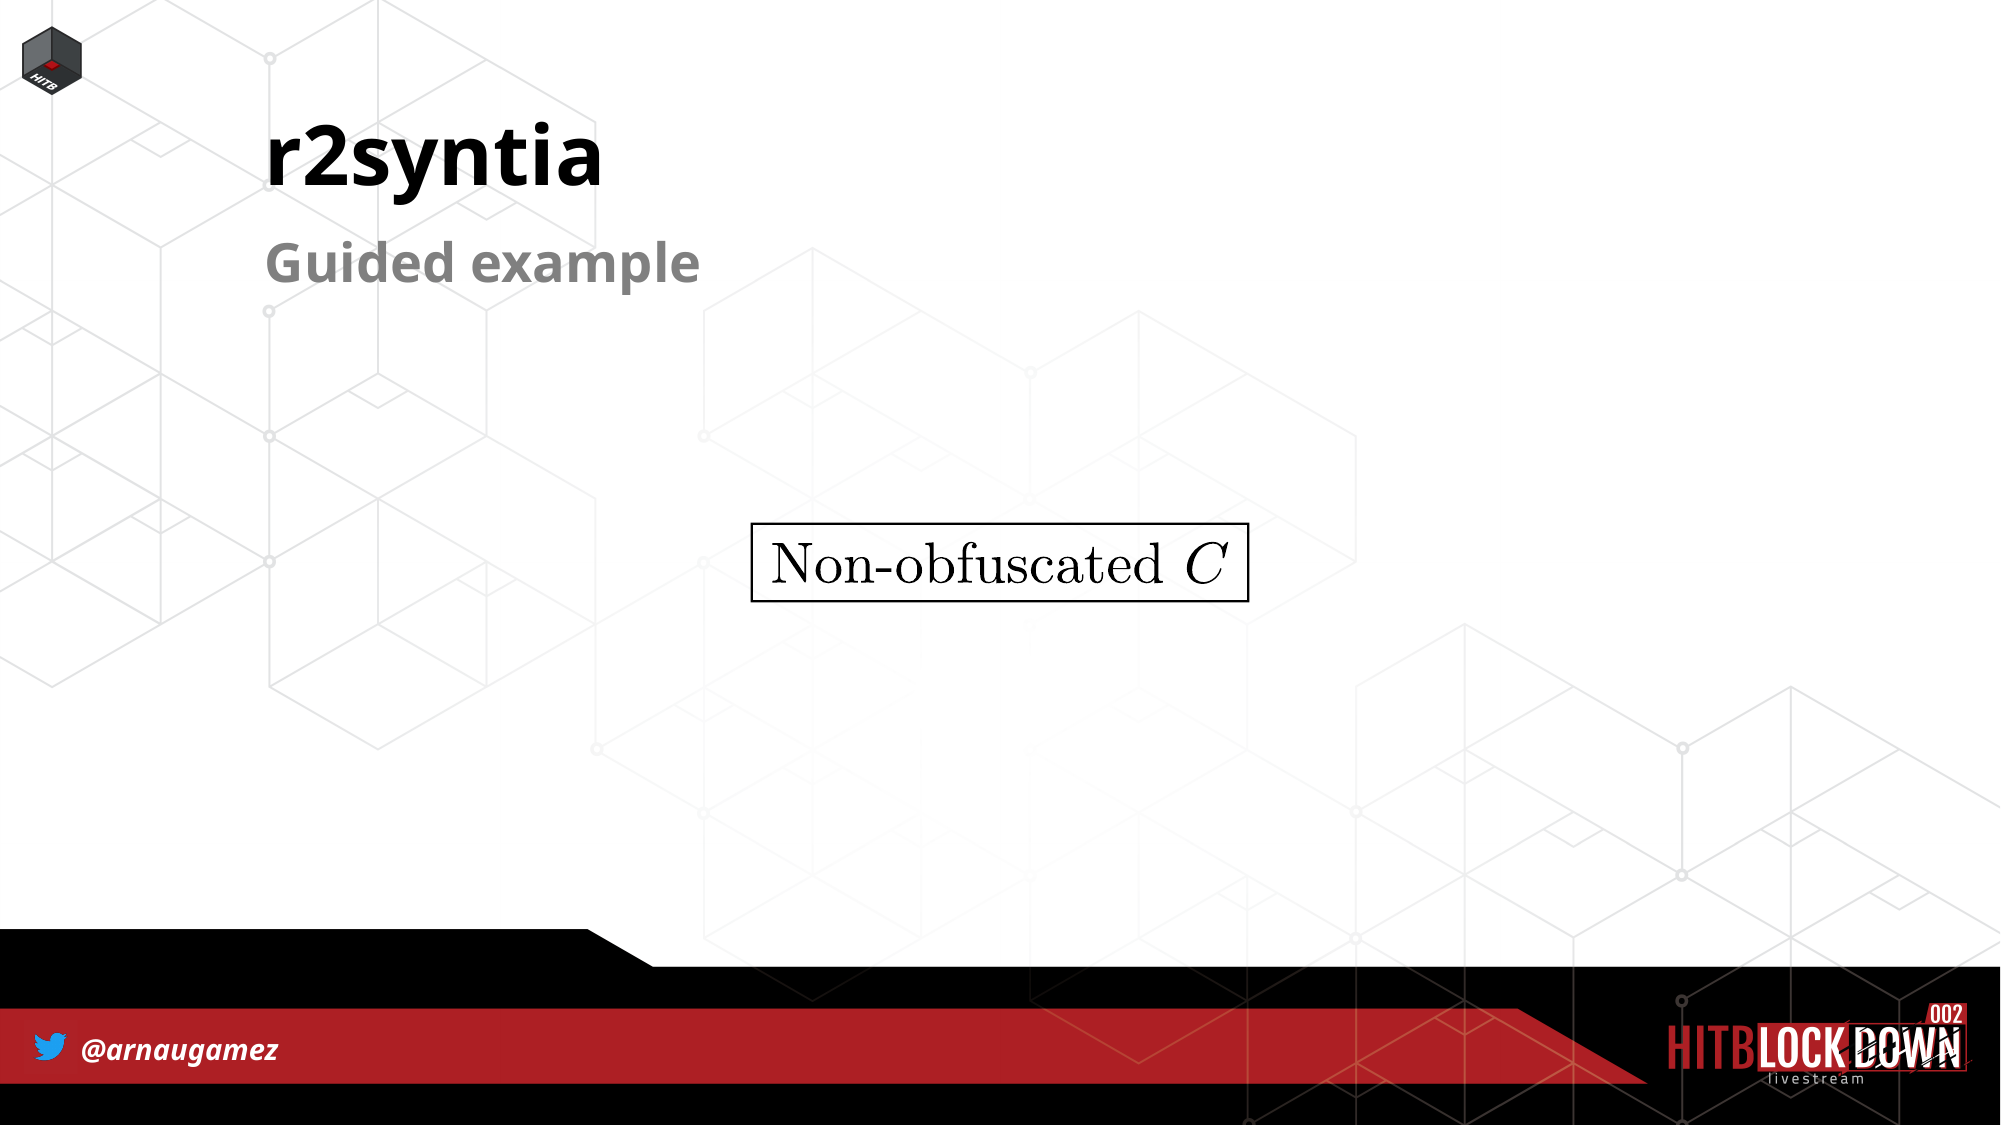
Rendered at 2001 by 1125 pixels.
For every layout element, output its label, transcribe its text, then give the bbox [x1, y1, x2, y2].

title r2syntia [249, 108, 1750, 210]
text_box Guided example [249, 227, 1790, 322]
picture [0, 0, 2001, 1125]
